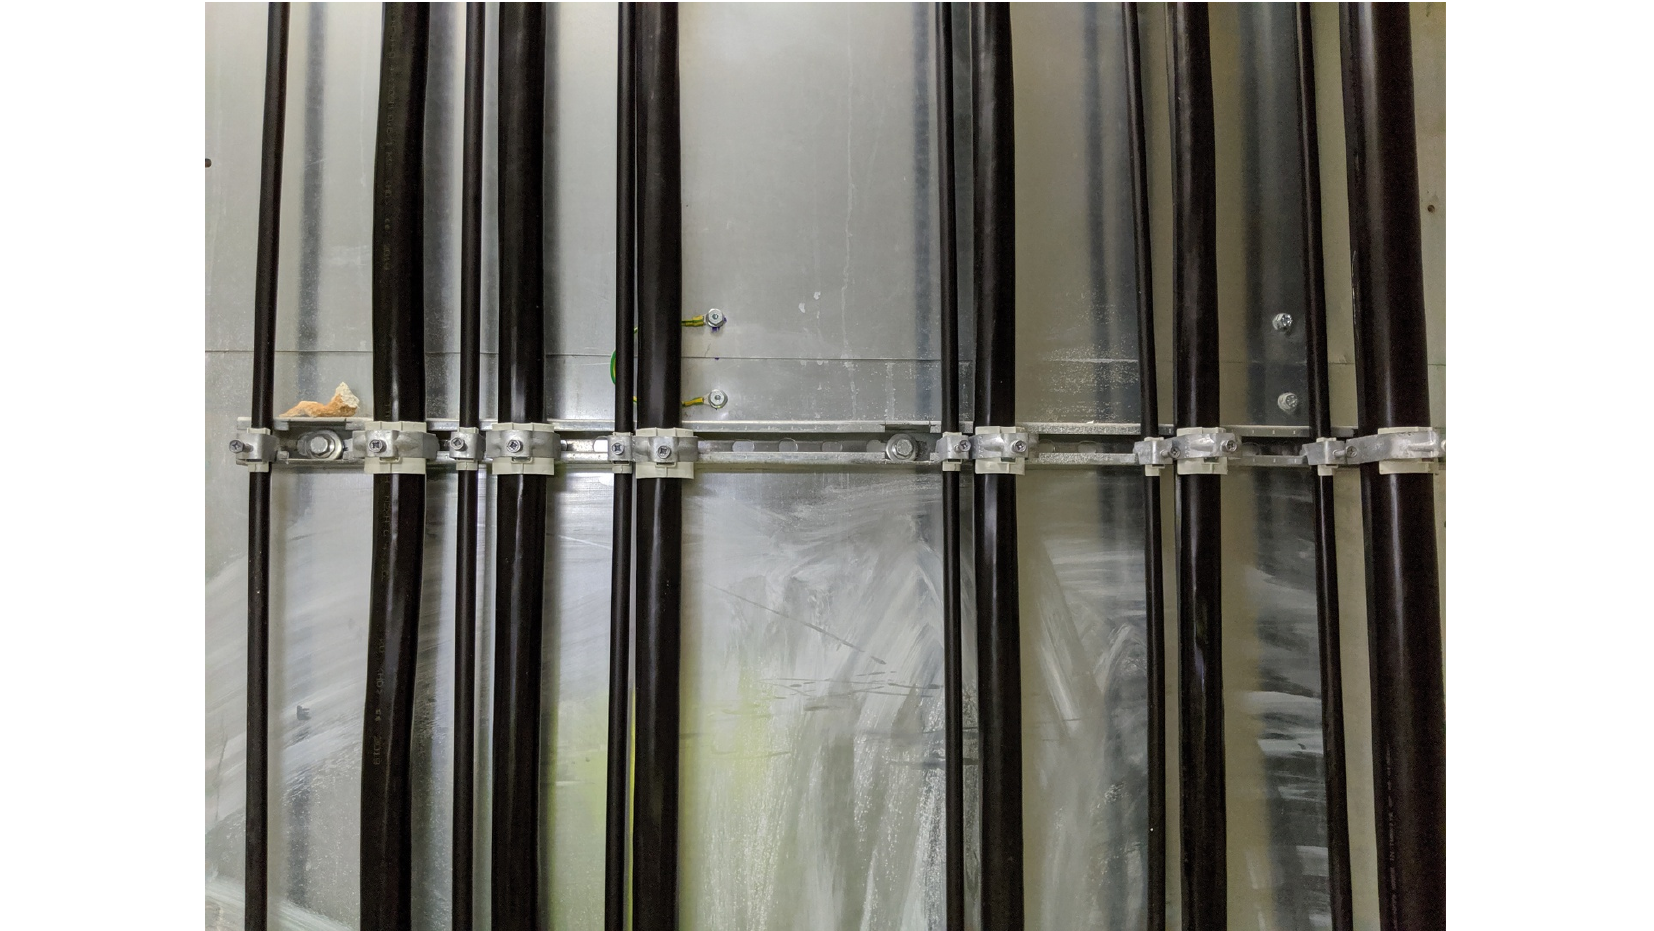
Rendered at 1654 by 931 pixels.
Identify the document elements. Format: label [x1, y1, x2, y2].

picture [205, 2, 1446, 931]
